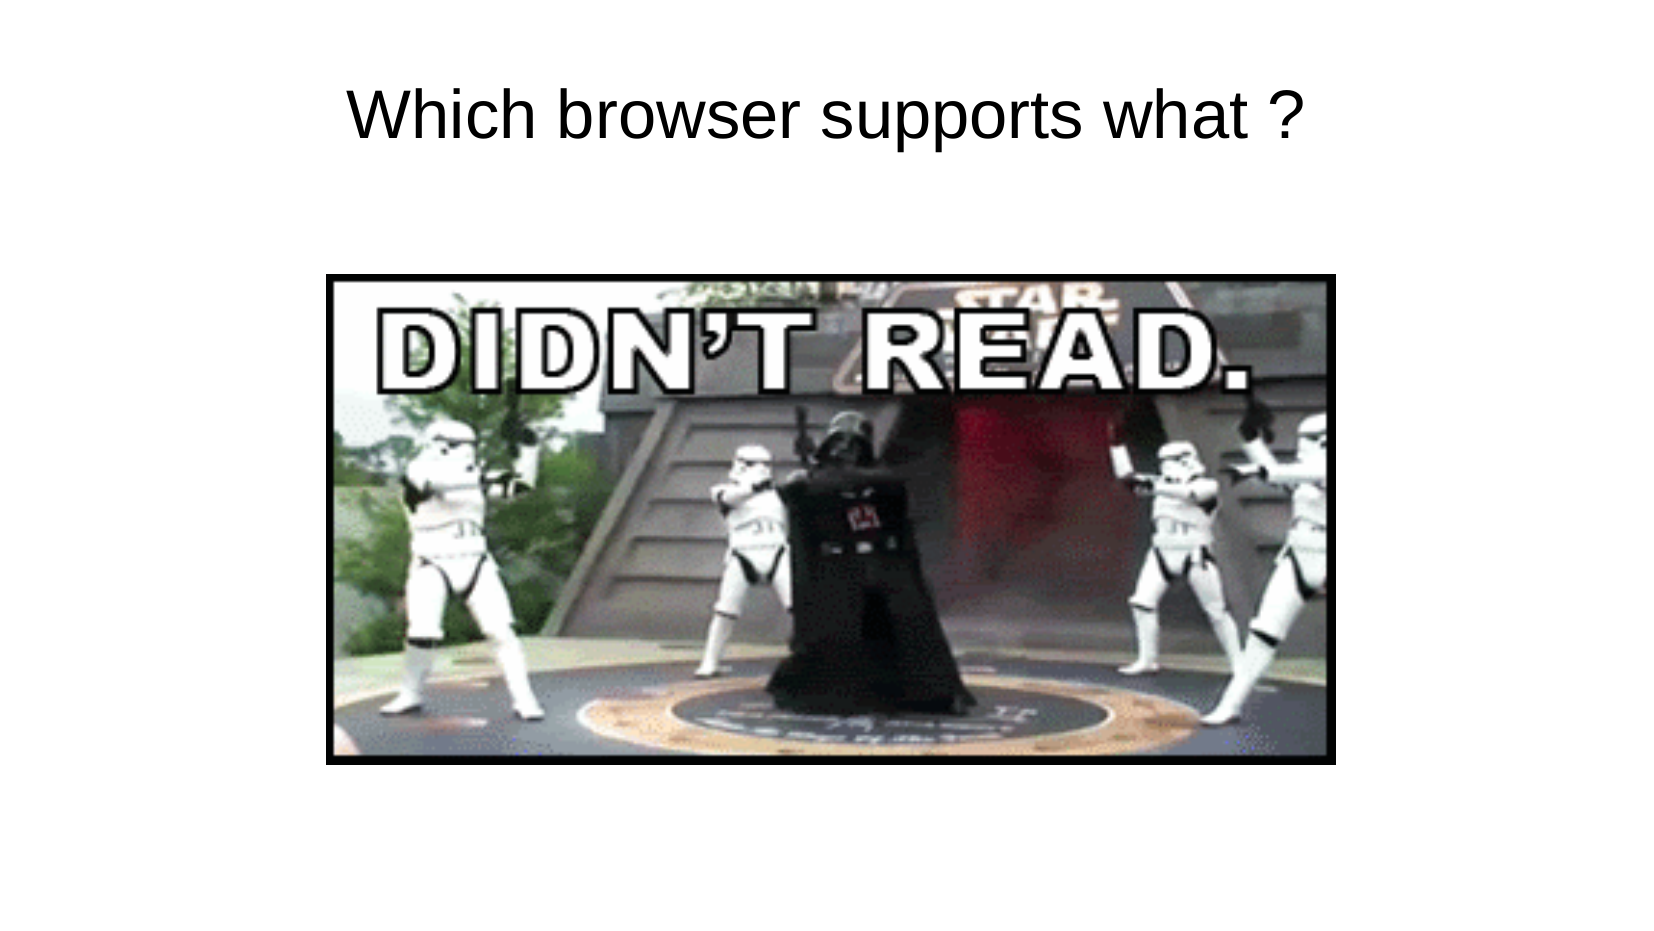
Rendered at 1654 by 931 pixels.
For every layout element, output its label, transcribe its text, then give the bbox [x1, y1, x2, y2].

title Which browser supports what ? [82, 37, 1571, 193]
picture [326, 274, 1336, 765]
